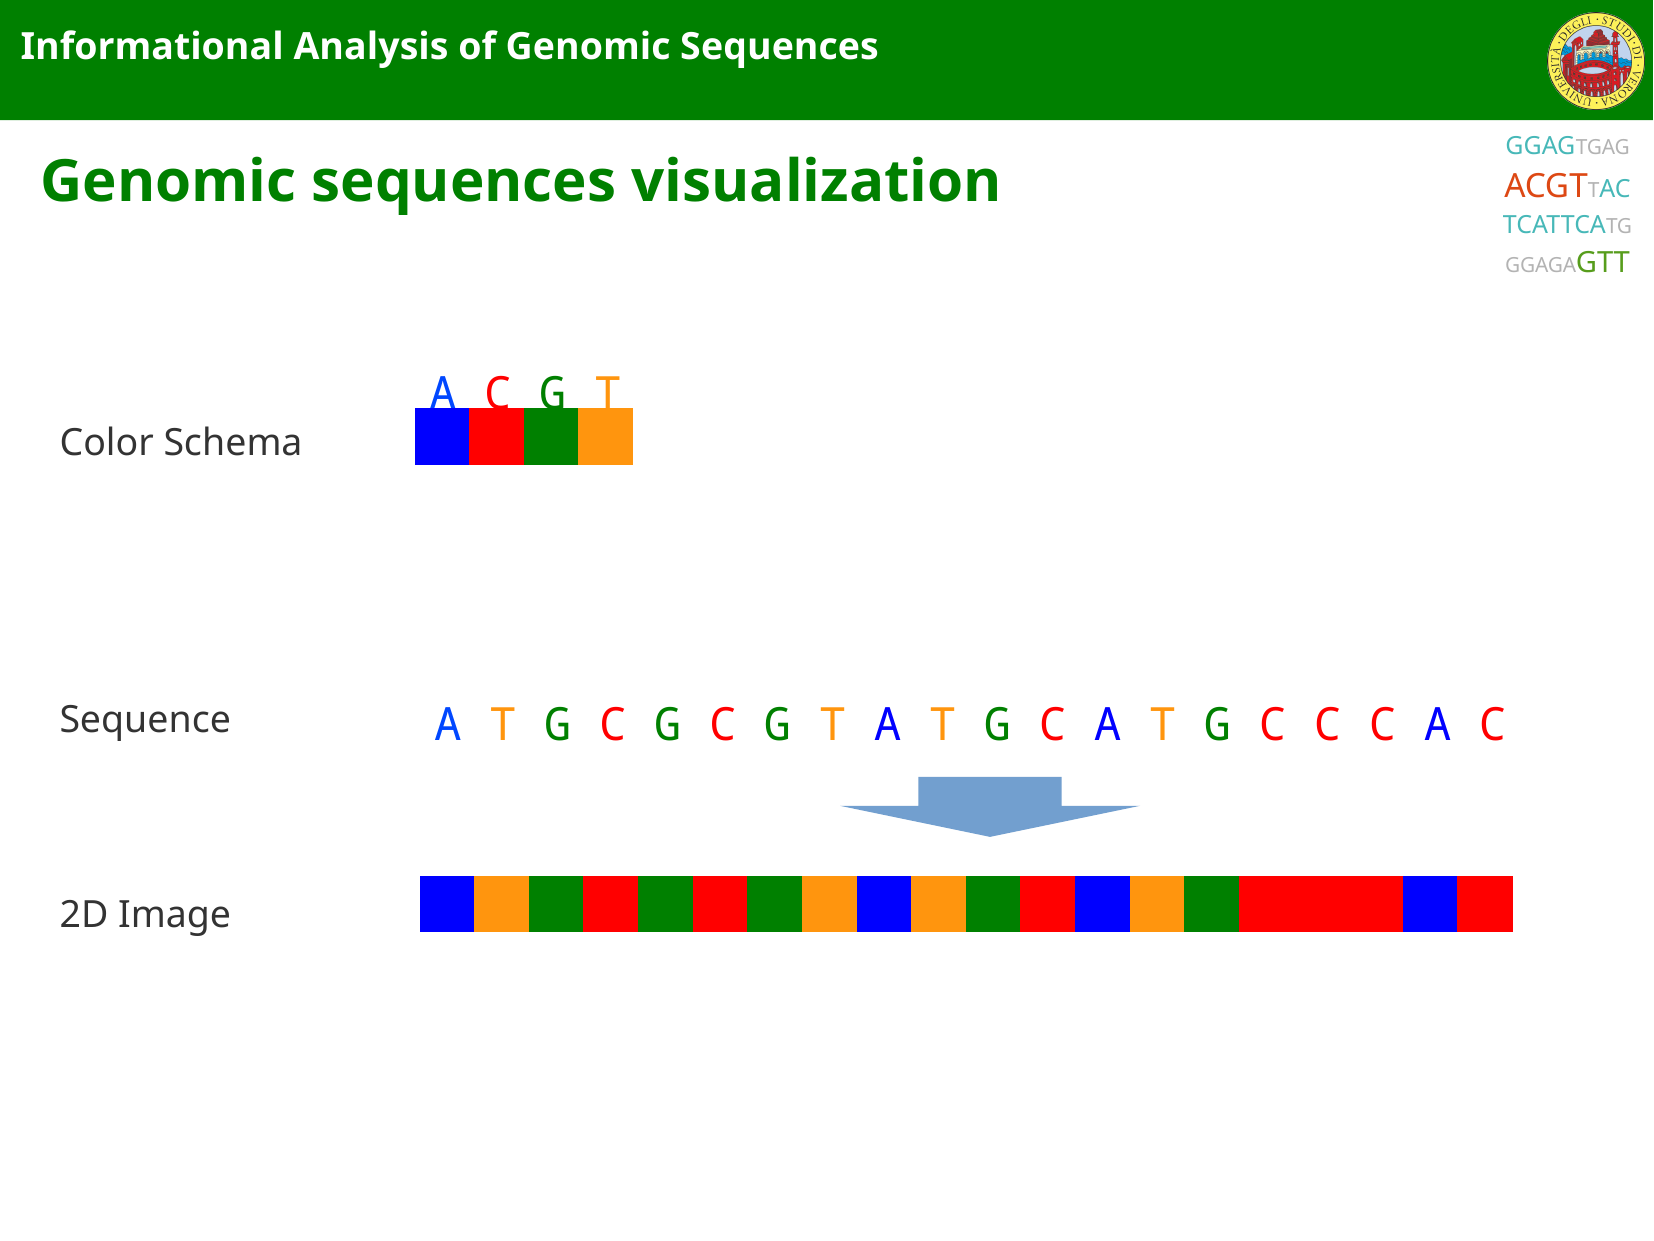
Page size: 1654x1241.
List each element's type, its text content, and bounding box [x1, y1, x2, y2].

table_header [578, 408, 633, 465]
table_header [583, 876, 638, 932]
table_header [524, 408, 578, 465]
table_header [420, 876, 474, 932]
text_box GGAGTGAGACGTTACTCATTCATGGGAGAGTT [1485, 120, 1651, 263]
table_header [529, 876, 583, 932]
table_header [638, 876, 693, 932]
table_header [802, 876, 857, 932]
text_box Sequence [44, 685, 331, 743]
text_box Genomic sequences visualization [25, 131, 1621, 246]
text_box [840, 776, 1141, 837]
text_box [0, 0, 1653, 121]
table_header [1184, 876, 1239, 932]
table_header [1403, 876, 1457, 932]
text_box Informational Analysis of Genomic Sequences [5, 11, 1416, 107]
text_box 2D Image [44, 880, 331, 938]
table_header [1348, 876, 1403, 932]
table_header [1130, 876, 1184, 932]
table_header [1457, 876, 1513, 932]
table_header [1239, 876, 1294, 932]
table_header [474, 876, 529, 932]
table_header [1020, 876, 1075, 932]
picture [1547, 12, 1645, 110]
table_header [693, 876, 747, 932]
table_header [911, 876, 966, 932]
table_header [1075, 876, 1130, 932]
text_box A C G T [414, 352, 640, 423]
table_header [747, 876, 802, 932]
text_box Color Schema [44, 408, 331, 466]
table_header [857, 876, 911, 932]
table_header [966, 876, 1020, 932]
table_header [1294, 876, 1348, 932]
text_box A T G C G C G T A T G C A T G C C C A C [419, 684, 1530, 755]
table_header [415, 408, 469, 465]
table_header [469, 408, 524, 465]
